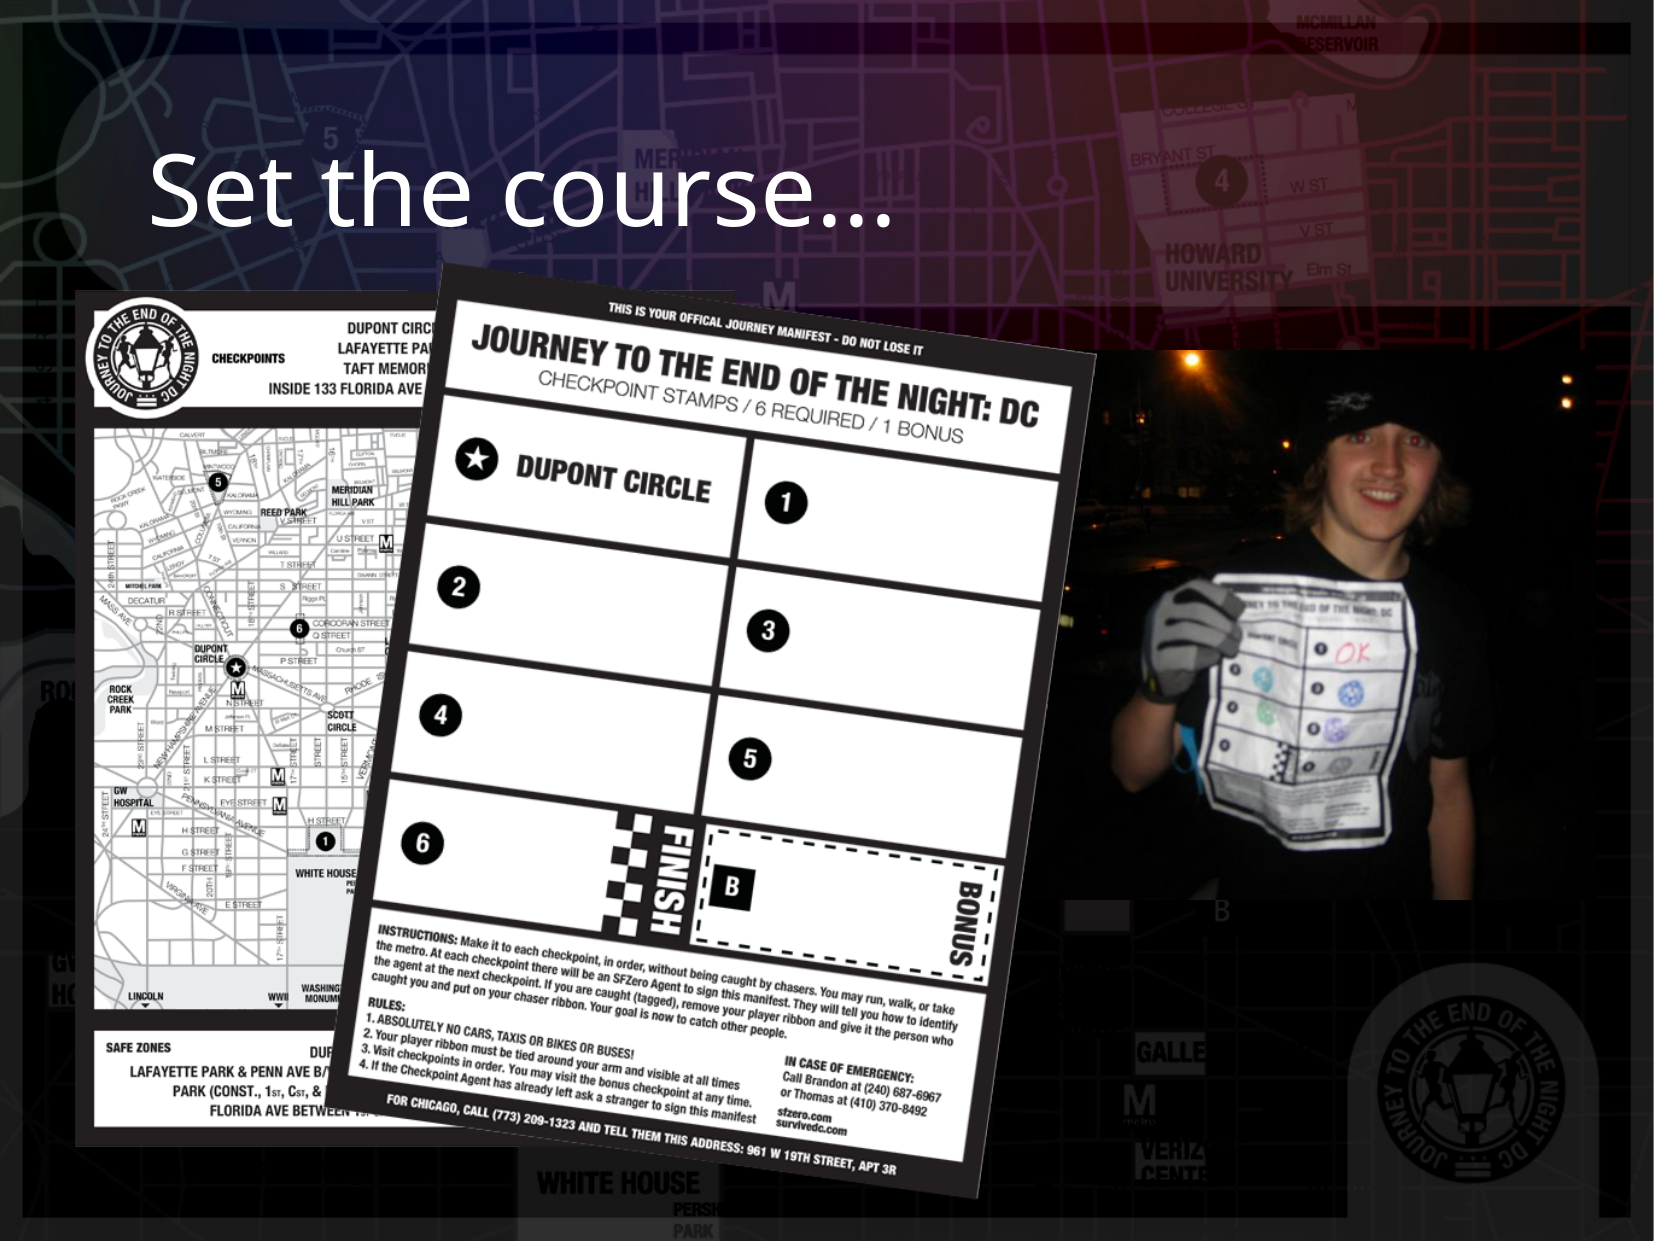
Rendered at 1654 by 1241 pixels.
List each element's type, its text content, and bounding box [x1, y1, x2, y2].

picture [0, 0, 1654, 1241]
text_box Set the course... [132, 112, 1596, 249]
